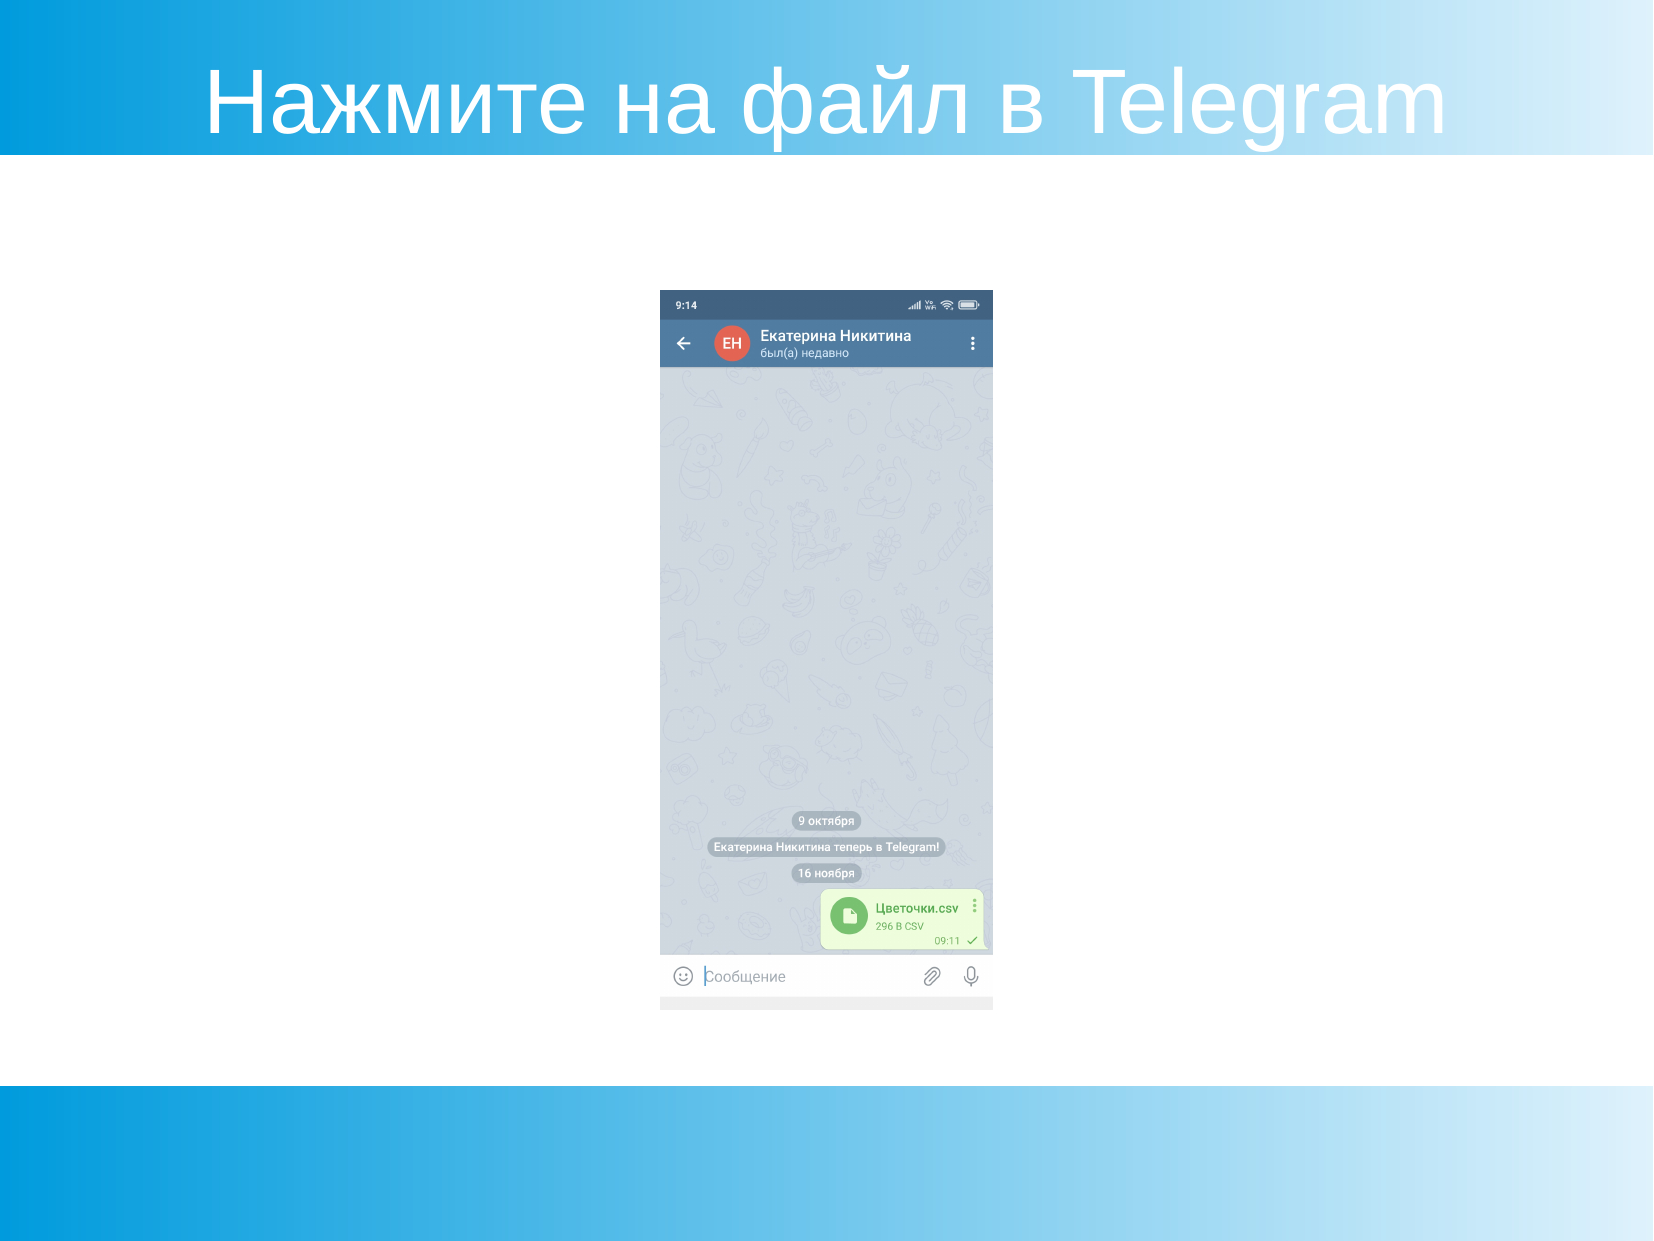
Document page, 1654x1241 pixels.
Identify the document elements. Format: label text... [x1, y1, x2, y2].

title Нажмите на файл в Telegram [82, 49, 1571, 155]
picture [660, 290, 993, 1010]
